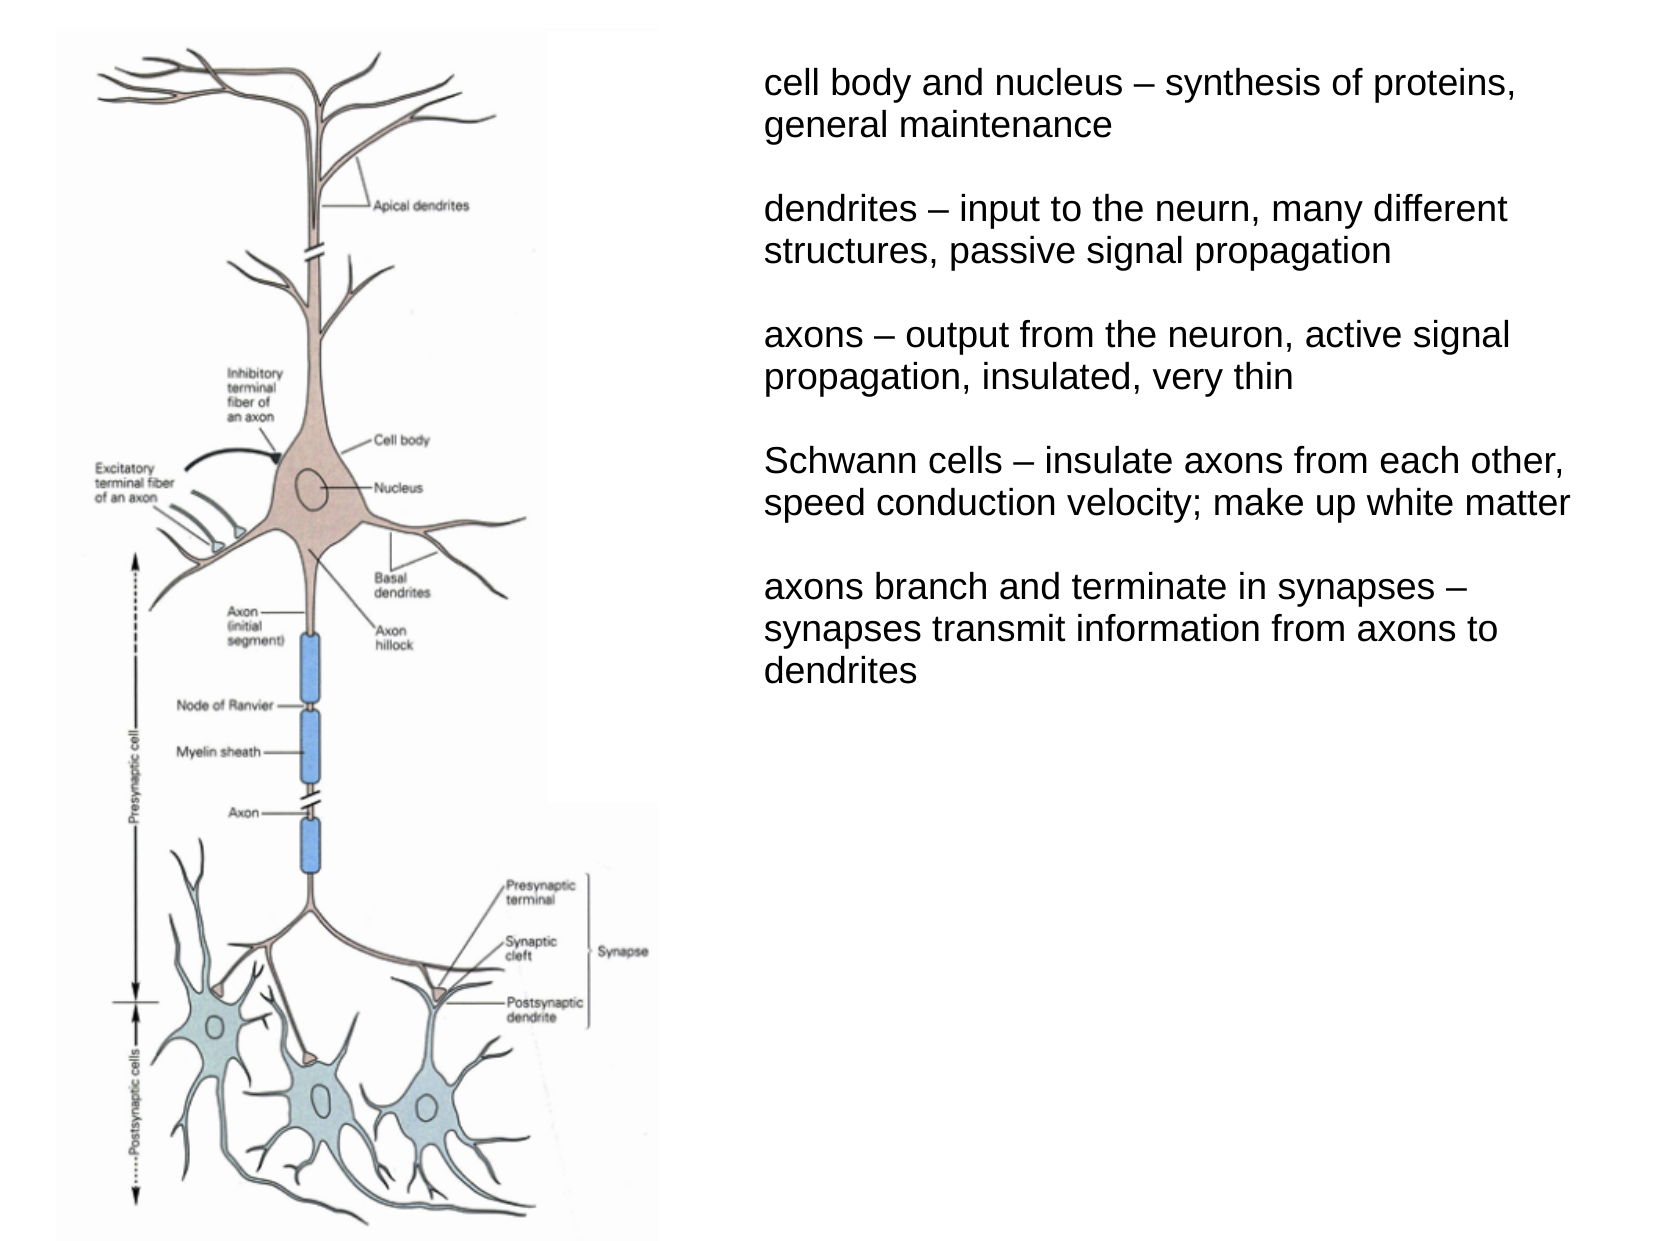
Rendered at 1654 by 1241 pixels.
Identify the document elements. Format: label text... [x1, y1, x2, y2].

text_box cell body and nucleus – synthesis of proteins, general maintenance dendrites – input to the neurn, many different structures, passive signal propagation axons – output from the neuron, active signal propagation, insulated, very thin Schwann cells – insulate axons from each other, speed conduction velocity; make up white matter axons branch and terminate in synapses – synapses transmit information from axons to dendrites [749, 54, 1615, 699]
picture [16, 2, 685, 1241]
